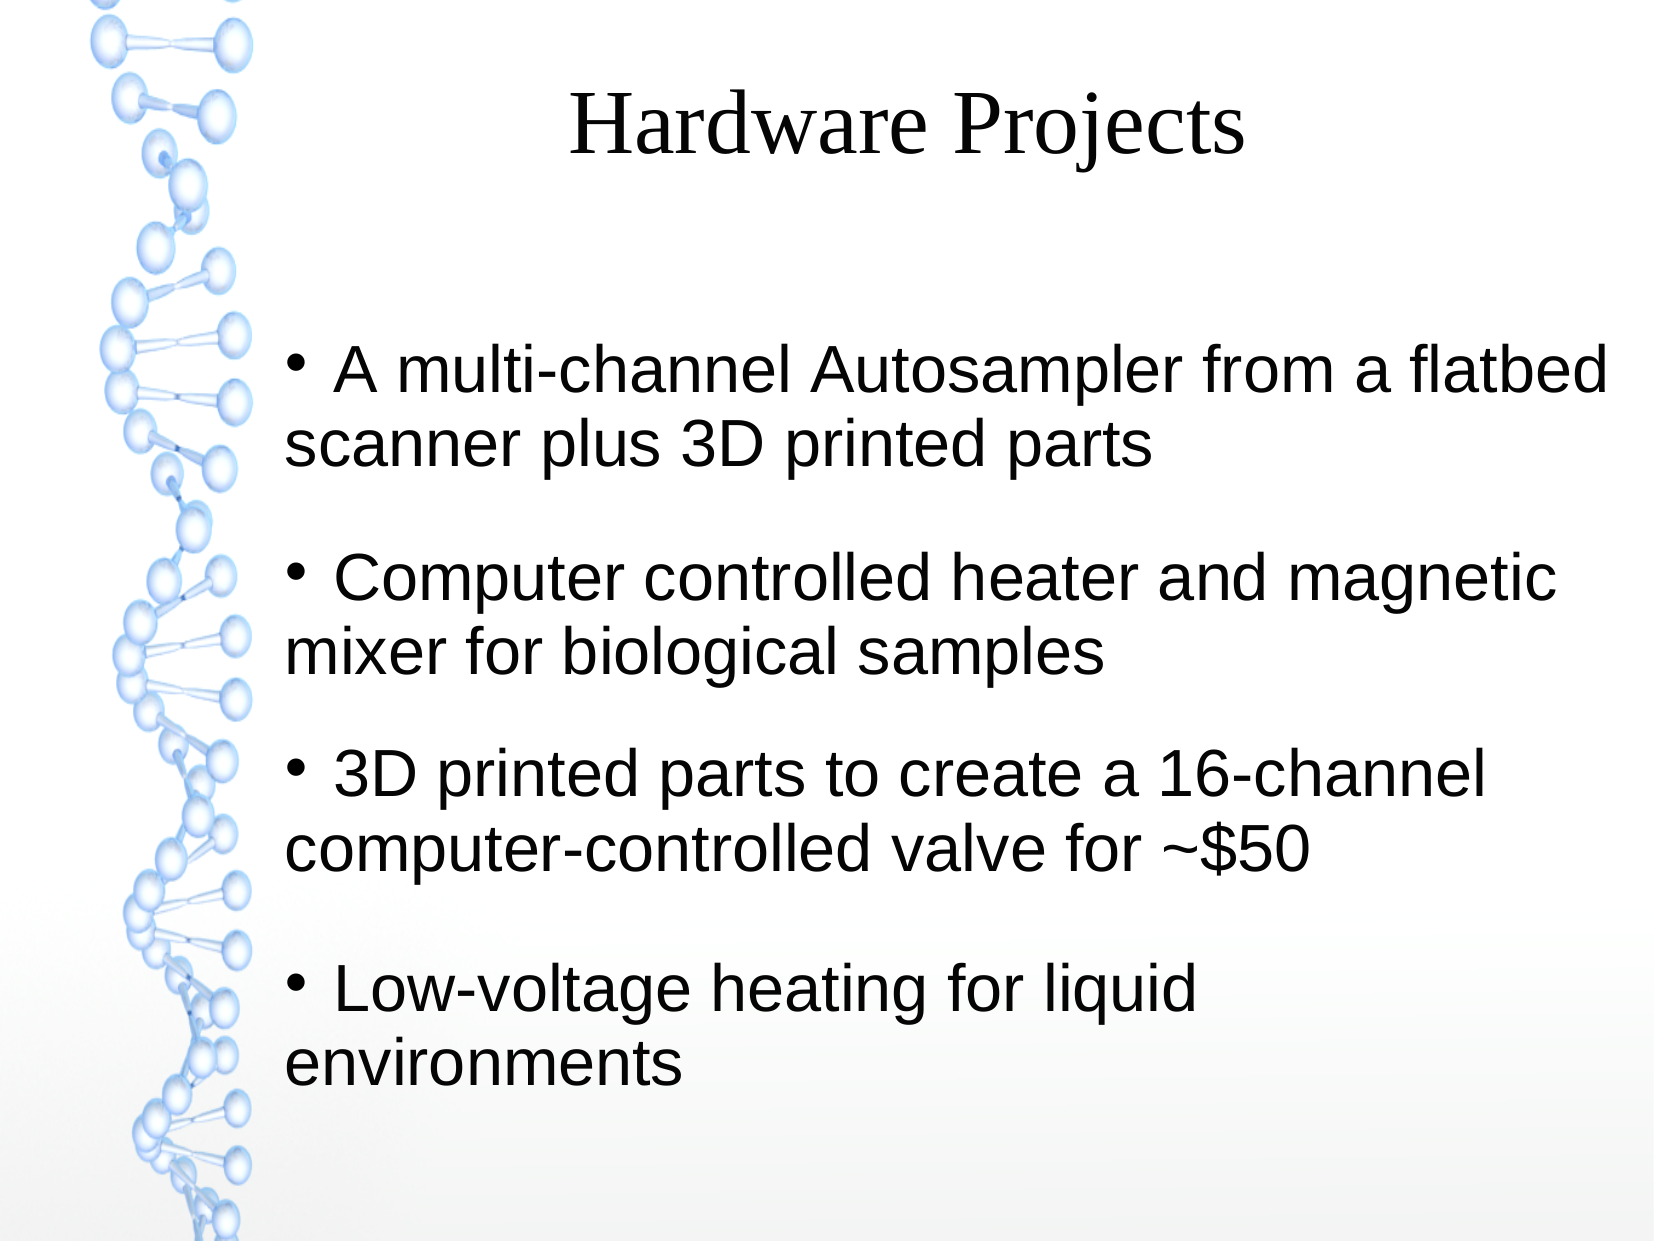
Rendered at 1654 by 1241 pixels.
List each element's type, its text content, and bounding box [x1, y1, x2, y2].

text_box Hardware Projects [391, 75, 1426, 166]
picture [0, 0, 1654, 1241]
text_box A multi-channel Autosampler from a flatbed scanner plus 3D printed parts Computer controlled heater and magnetic mixer for biological samples 3D printed parts to create a 16-channel computer-controlled valve for ~$50 Low-voltage heating for liquid environments [284, 240, 1614, 1193]
